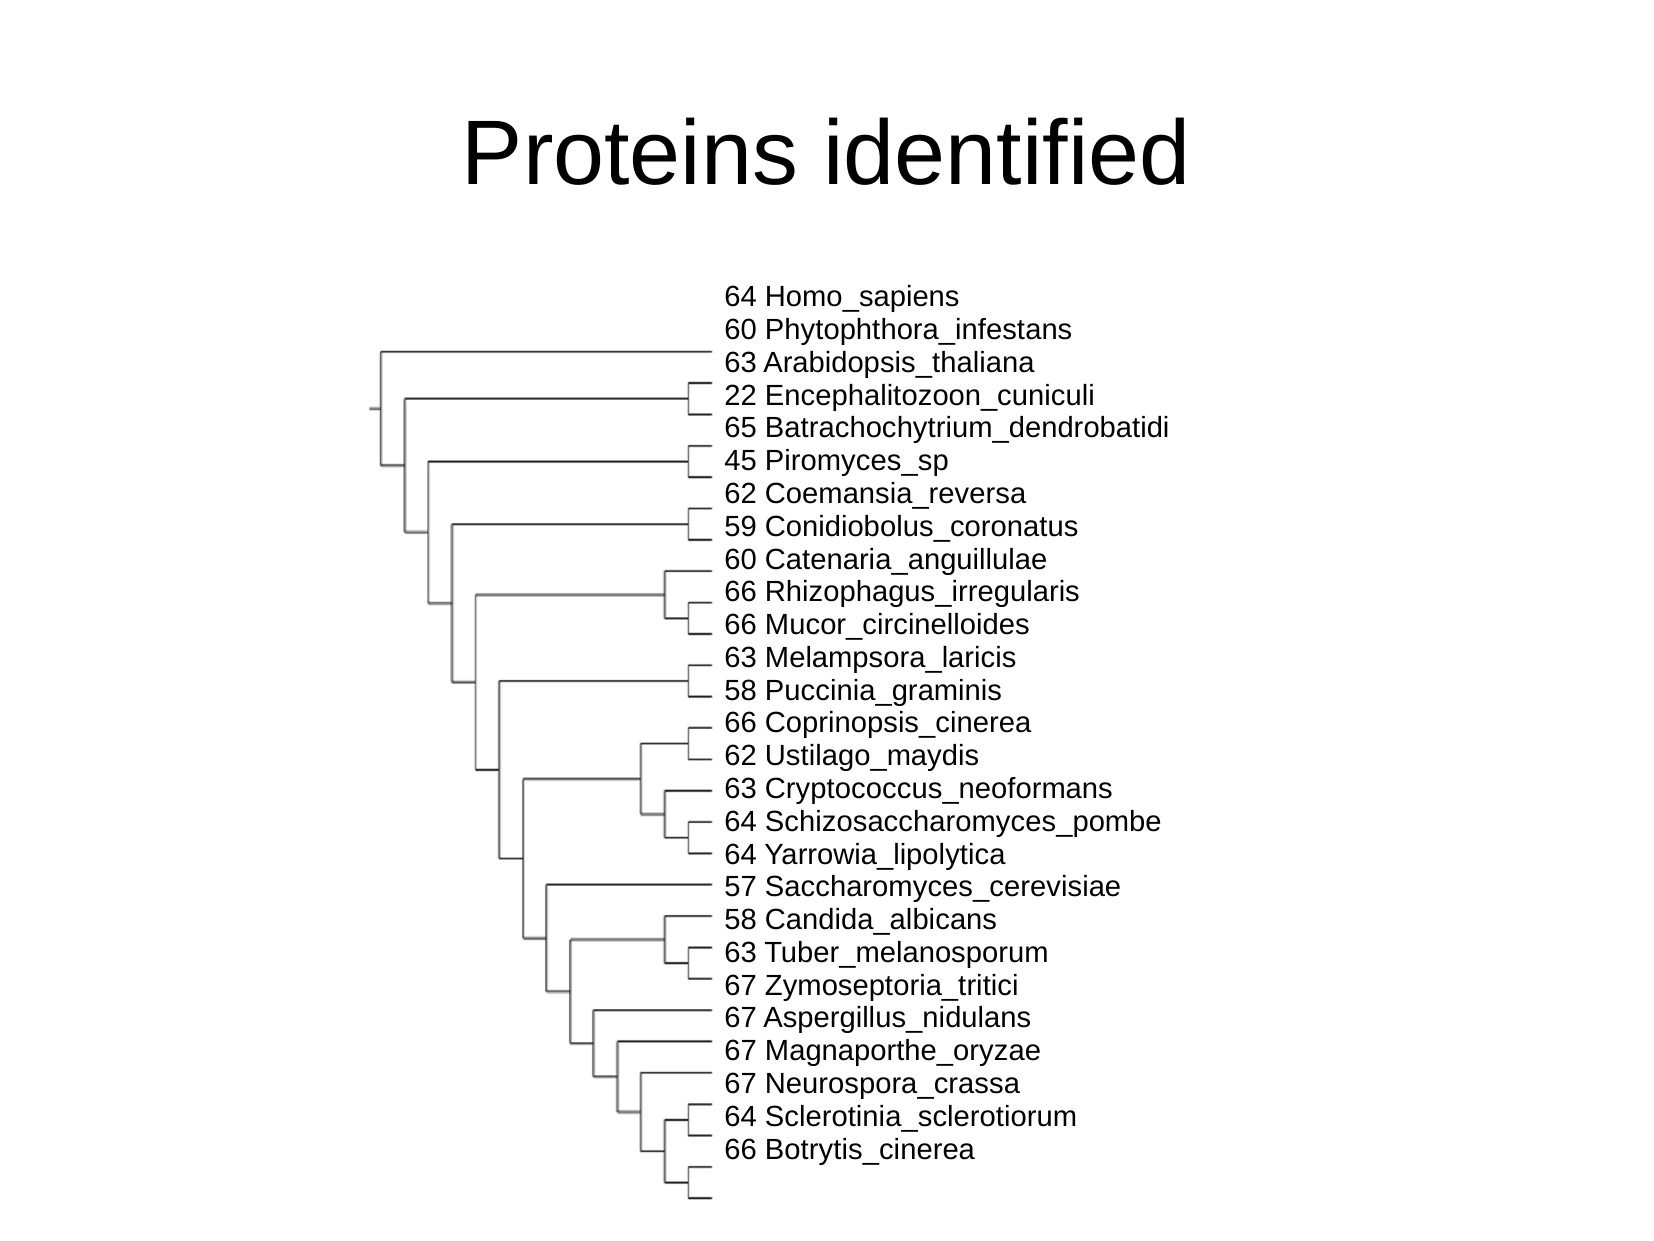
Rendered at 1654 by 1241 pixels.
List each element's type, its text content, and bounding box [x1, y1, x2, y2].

title Proteins identified [82, 49, 1571, 257]
text_box 64 Homo_sapiens 60 Phytophthora_infestans 63 Arabidopsis_thaliana 22 Encephalitozoon_cuniculi 65 Batrachochytrium_dendrobatidi 45 Piromyces_sp 62 Coemansia_reversa 59 Conidiobolus_coronatus 60 Catenaria_anguillulae 66 Rhizophagus_irregularis 66 Mucor_circinelloides 63 Melampsora_laricis 58 Puccinia_graminis 66 Coprinopsis_cinerea 62 Ustilago_maydis 63 Cryptococcus_neoformans 64 Schizosaccharomyces_pombe 64 Yarrowia_lipolytica 57 Saccharomyces_cerevisiae 58 Candida_albicans 63 Tuber_melanosporum 67 Zymoseptoria_tritici 67 Aspergillus_nidulans 67 Magnaporthe_oryzae 67 Neurospora_crassa 64 Sclerotinia_sclerotiorum 66 Botrytis_cinerea [717, 273, 1321, 1206]
picture [360, 231, 717, 1209]
